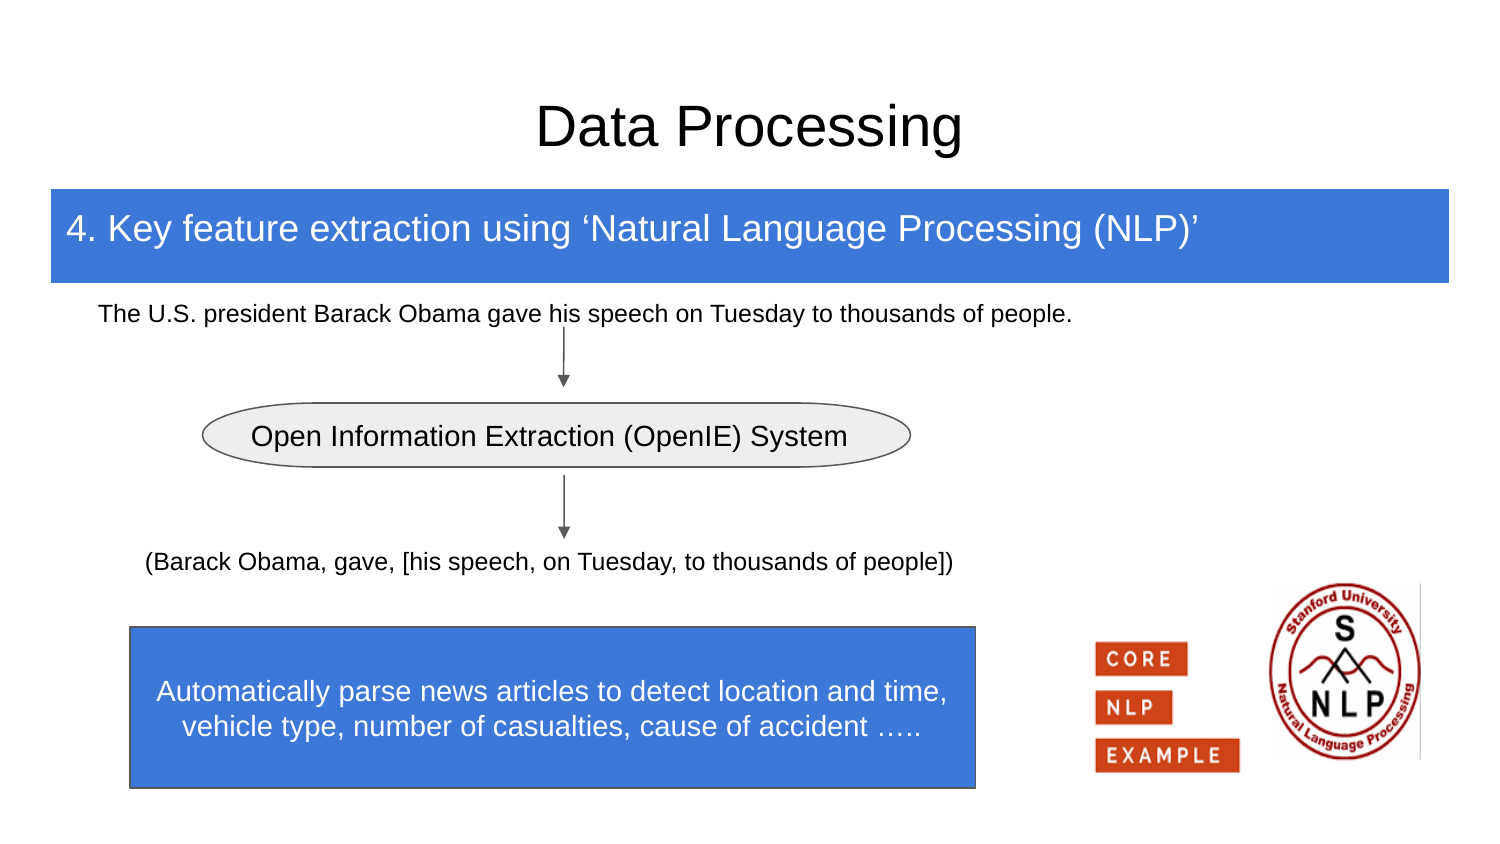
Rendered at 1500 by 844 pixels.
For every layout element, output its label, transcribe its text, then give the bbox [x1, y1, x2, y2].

text_box The U.S. president Barack Obama gave his speech on Tuesday to thousands of people. [82, 282, 1146, 341]
title Data Processing [51, 72, 1449, 167]
text_box (Barack Obama, gave, [his speech, on Tuesday, to thousands of people]) [129, 530, 999, 594]
text_box Automatically parse news articles to detect location and time, vehicle type, number of casualties, cause of accident ….. [129, 626, 976, 789]
text_box Open Information Extraction (OpenIE) System [202, 402, 911, 468]
picture [1082, 562, 1429, 789]
list 4. Key feature extraction using ‘Natural Language Processing (NLP)’ [51, 189, 1449, 283]
